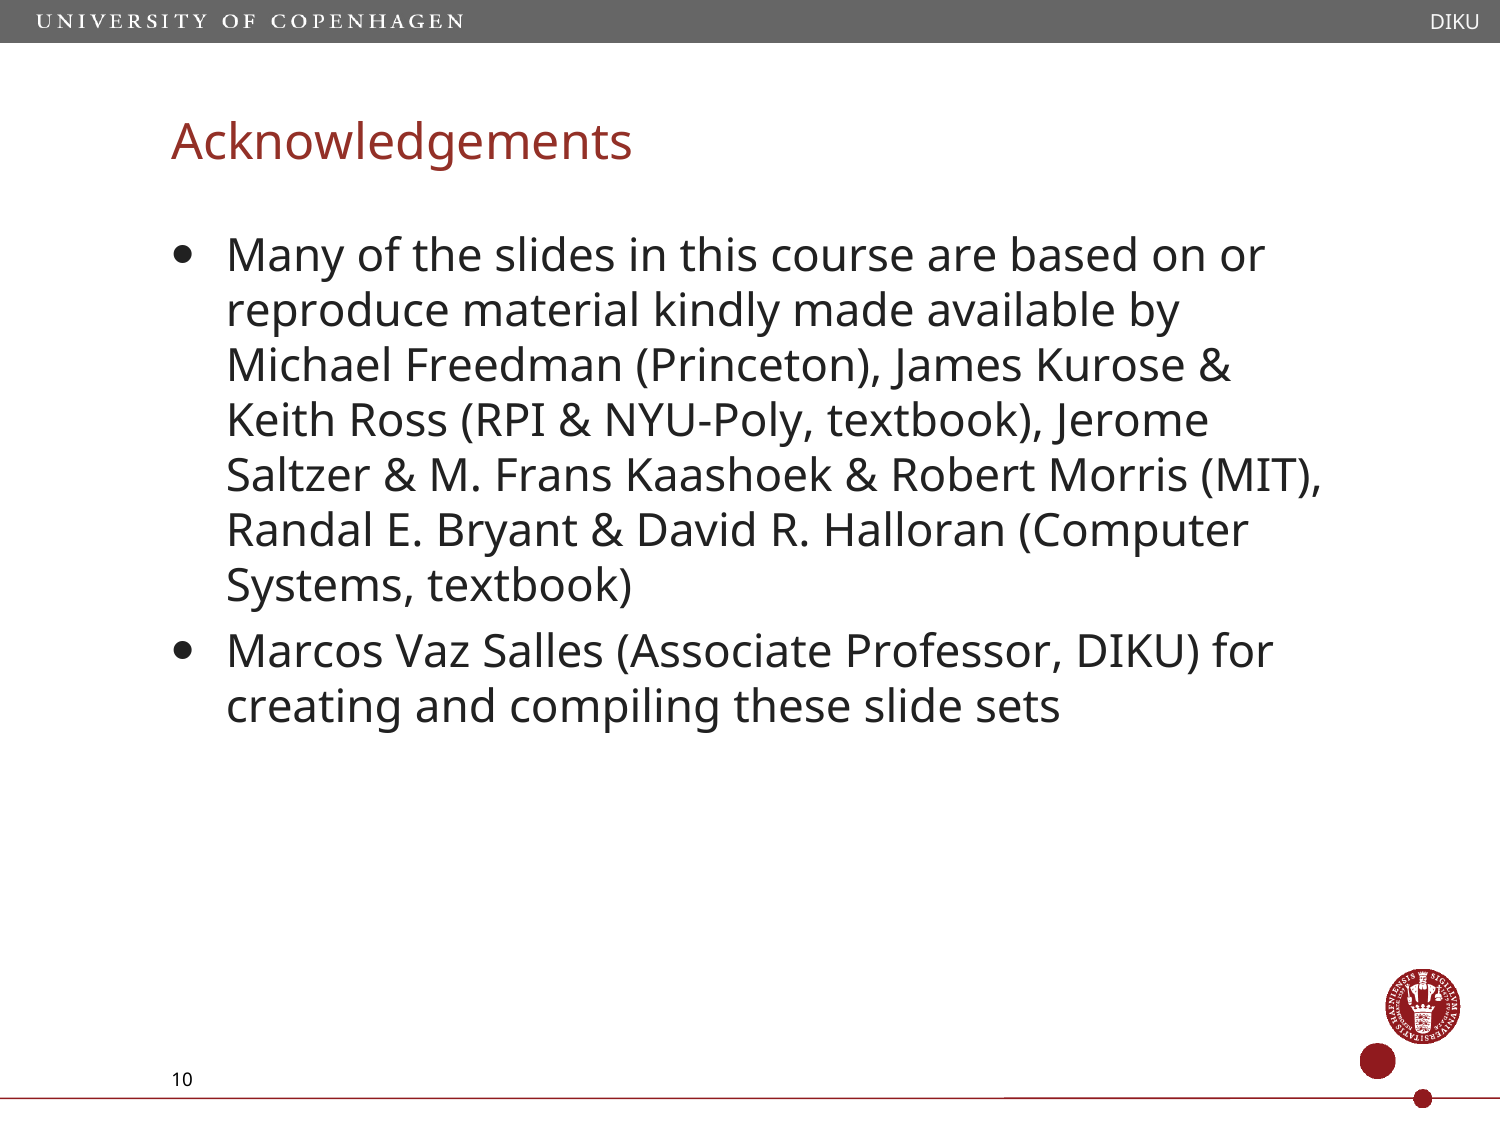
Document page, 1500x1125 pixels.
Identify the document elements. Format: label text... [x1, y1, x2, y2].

text_box <number> [171, 1067, 522, 1092]
text_box Many of the slides in this course are based on or reproduce material kindly made available by Michael Freedman (Princeton), James Kurose & Keith Ross (RPI & NYU-Poly, textbook), Jerome Saltzer & M. Frans Kaashoek & Robert Morris (MIT), Randal E. Bryant & David R. Halloran (Computer Systems, textbook) Marcos Vaz Salles (Associate Professor, DIKU) for creating and compiling these slide sets [171, 225, 1329, 900]
text_box DIKU [469, 0, 1495, 43]
text_box Acknowledgements [171, 75, 1329, 171]
picture [0, 910, 1500, 1122]
